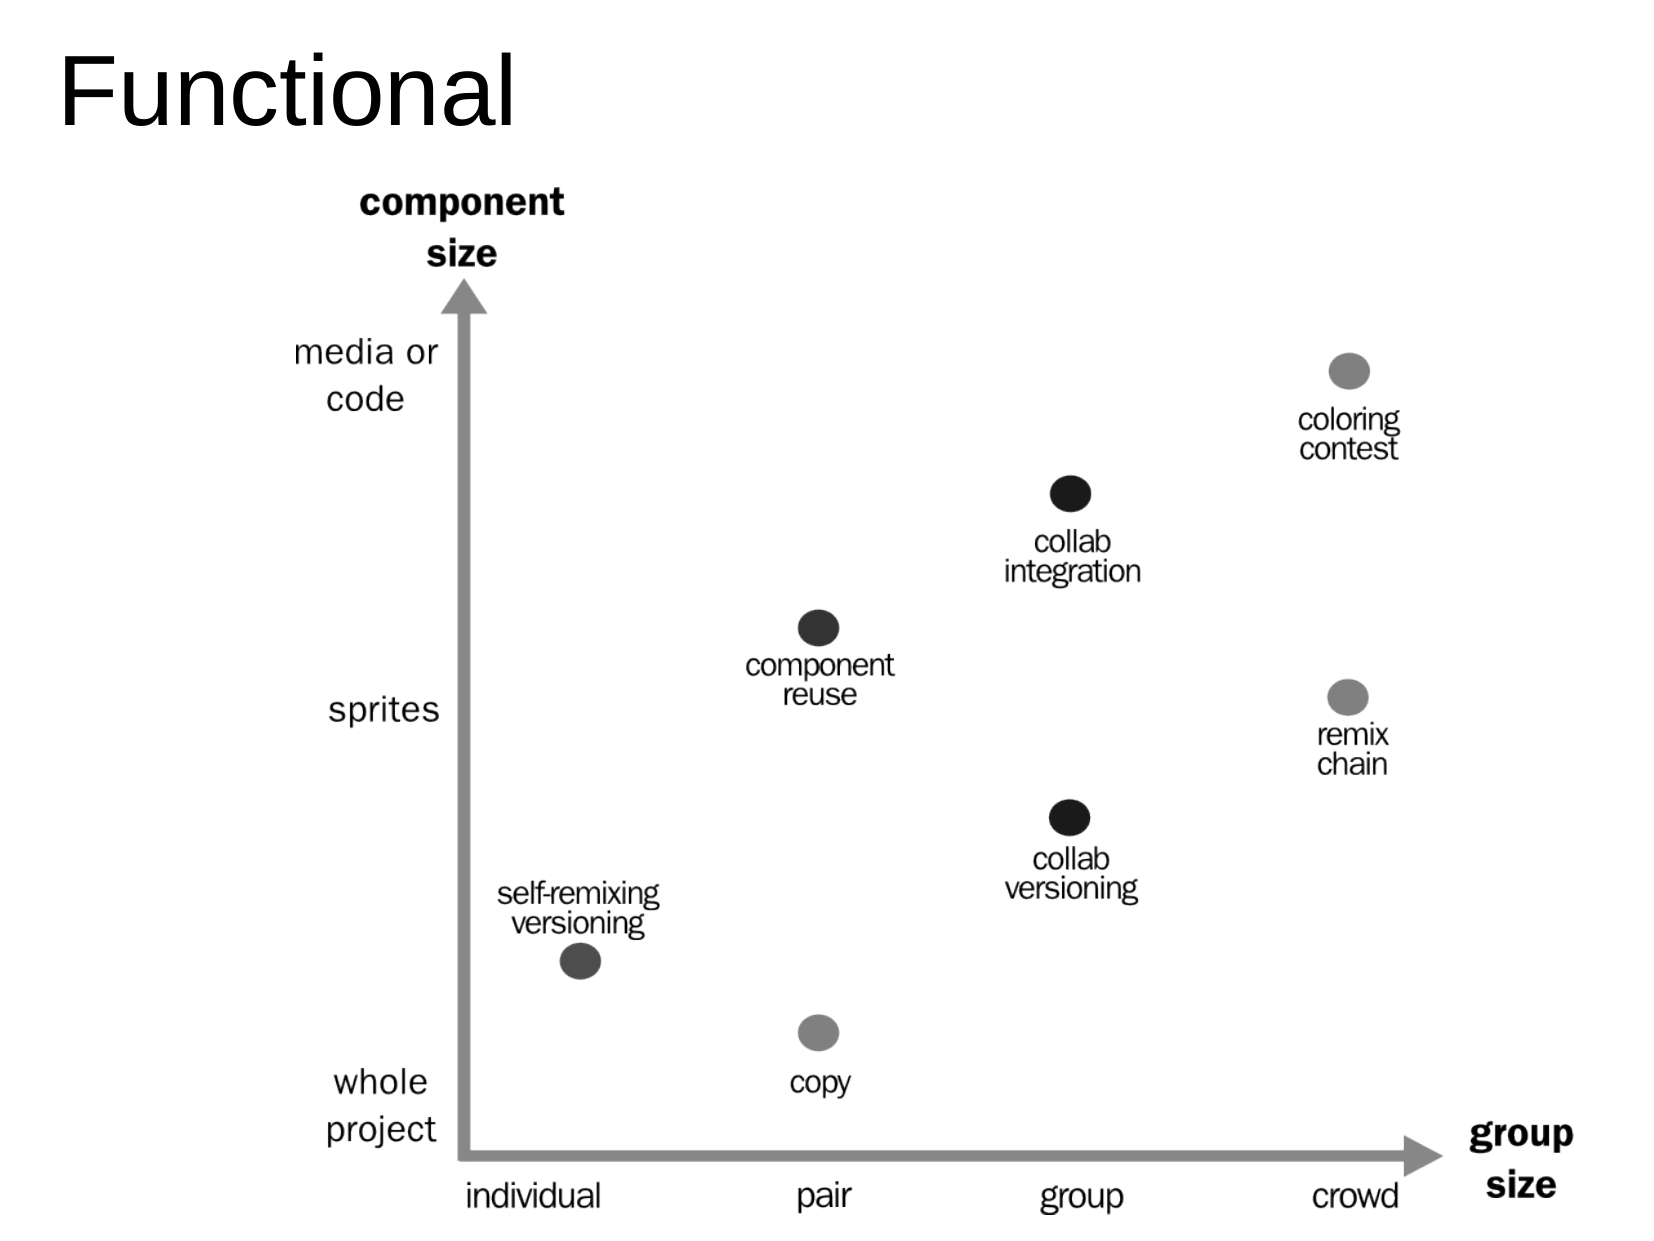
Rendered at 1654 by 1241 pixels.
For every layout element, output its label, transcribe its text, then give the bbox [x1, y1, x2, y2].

picture [296, 187, 1574, 1215]
text_box Functional [42, 29, 1436, 156]
